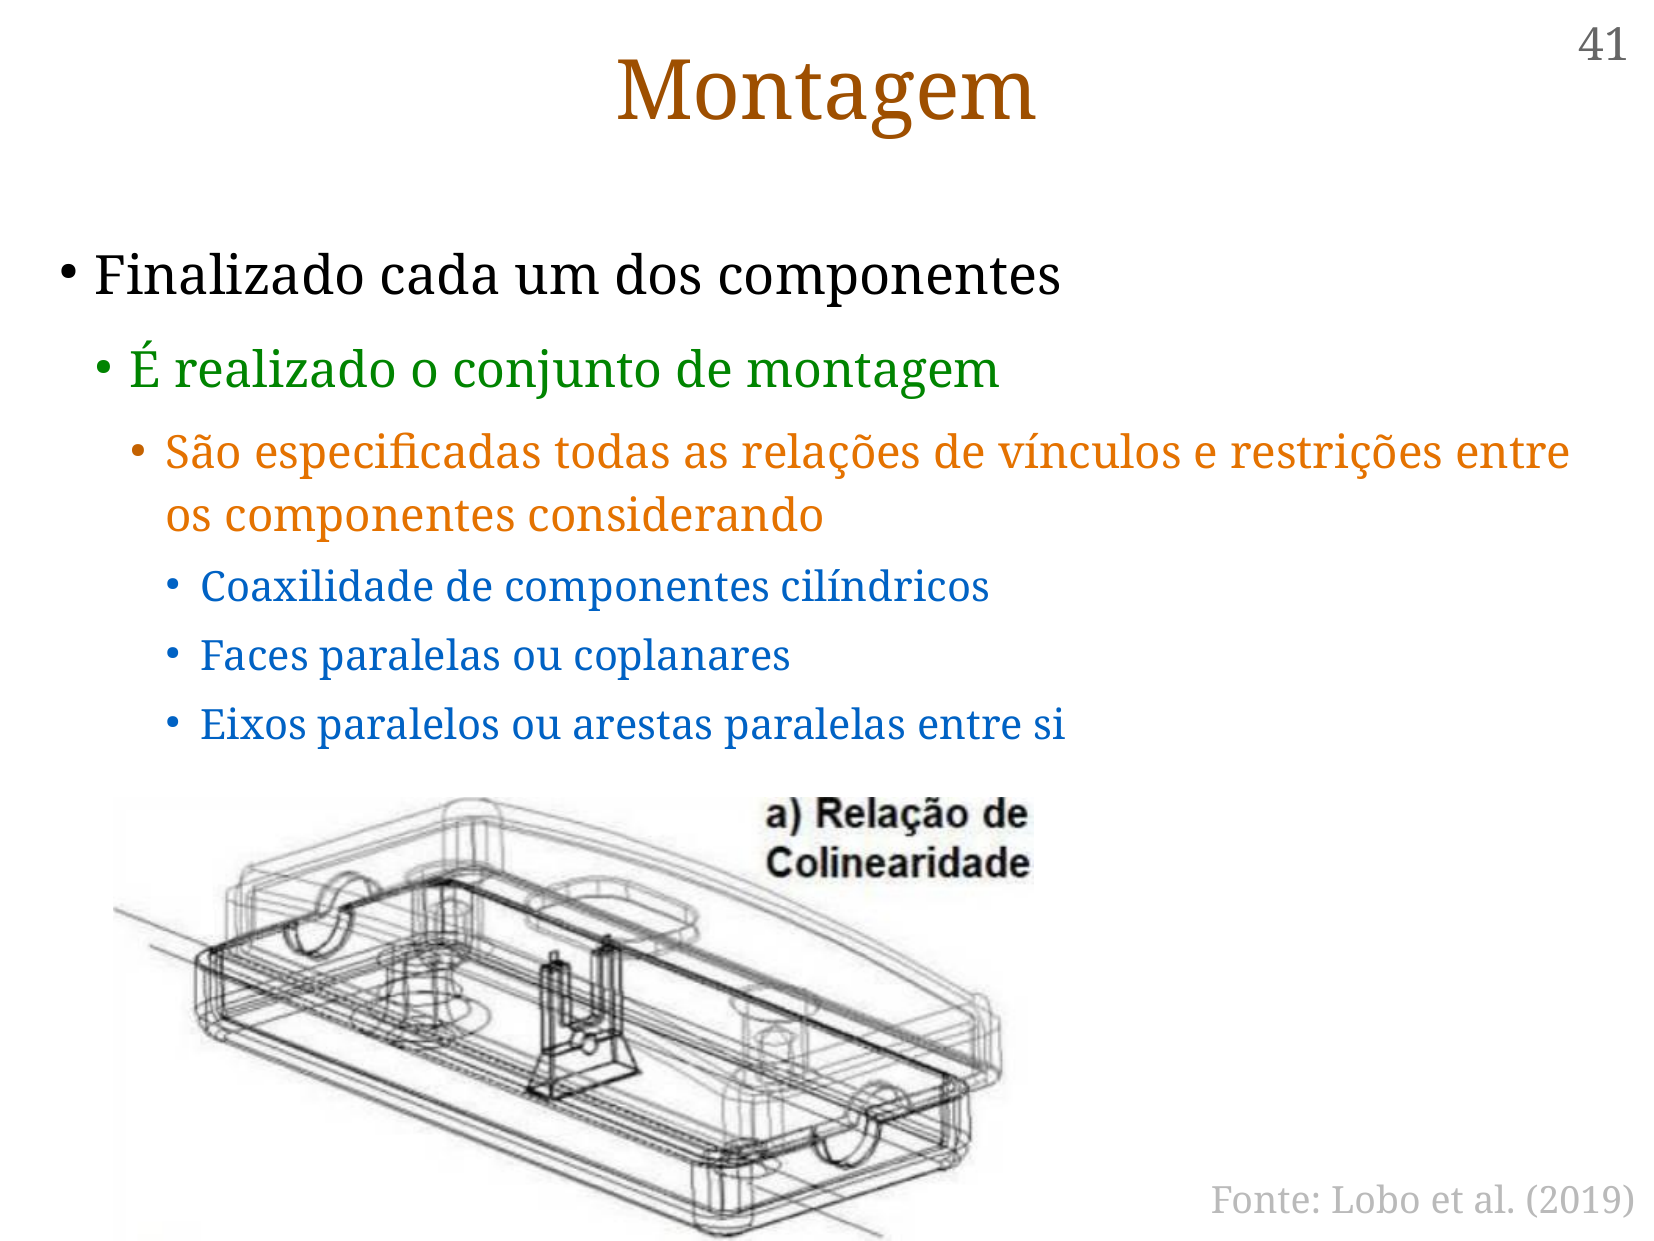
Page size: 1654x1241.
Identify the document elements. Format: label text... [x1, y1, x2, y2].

text_box Fonte: Lobo et al. (2019) [1195, 1166, 1651, 1233]
picture [113, 797, 1034, 1241]
title Montagem [59, 29, 1595, 148]
list Finalizado cada um dos componentes É realizado o conjunto de montagem São especificadas todas as relações de vínculos e restrições entre os componentes considerando Coaxilidade de componentes cilíndricos Faces paralelas ou coplanares Eixos paralelos ou arestas paralelas entre si [59, 236, 1595, 1211]
